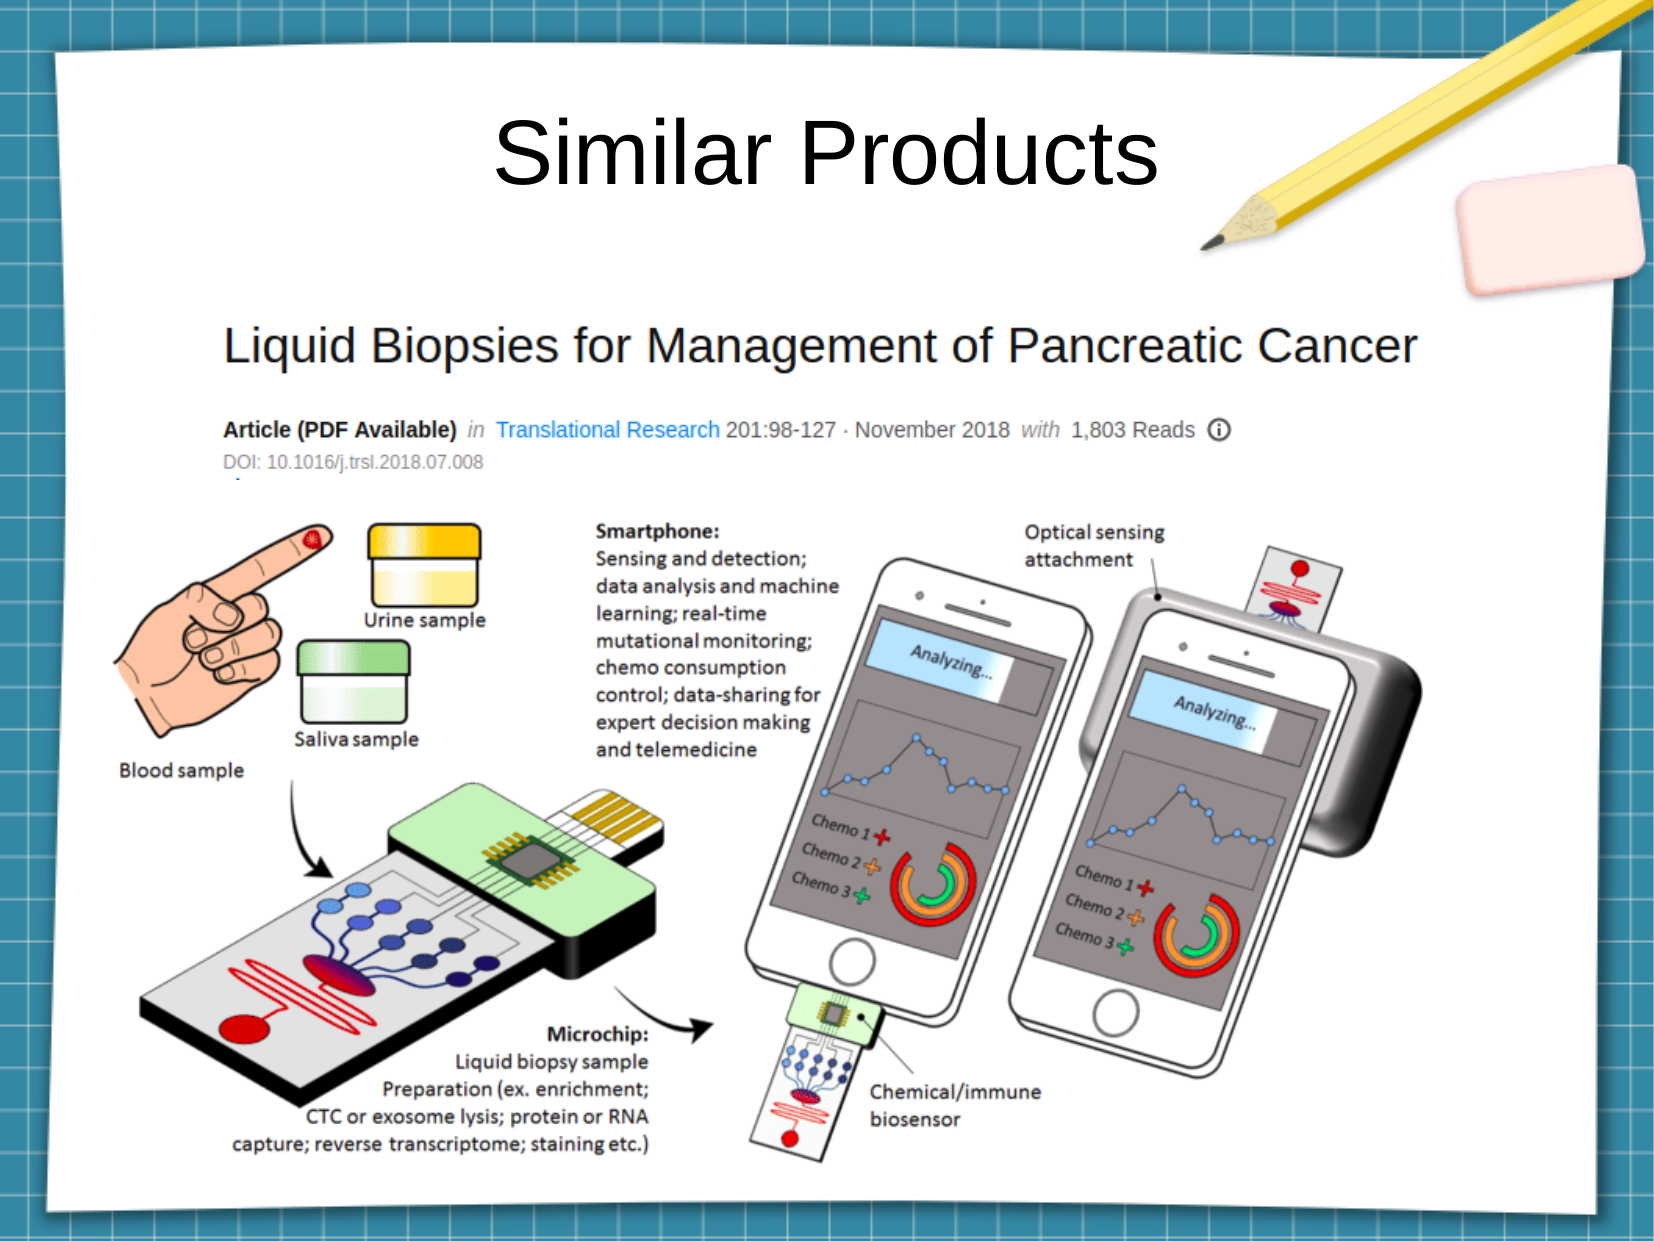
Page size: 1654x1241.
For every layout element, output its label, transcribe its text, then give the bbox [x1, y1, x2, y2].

picture [0, 0, 1654, 1241]
title Similar Products [82, 49, 1571, 257]
